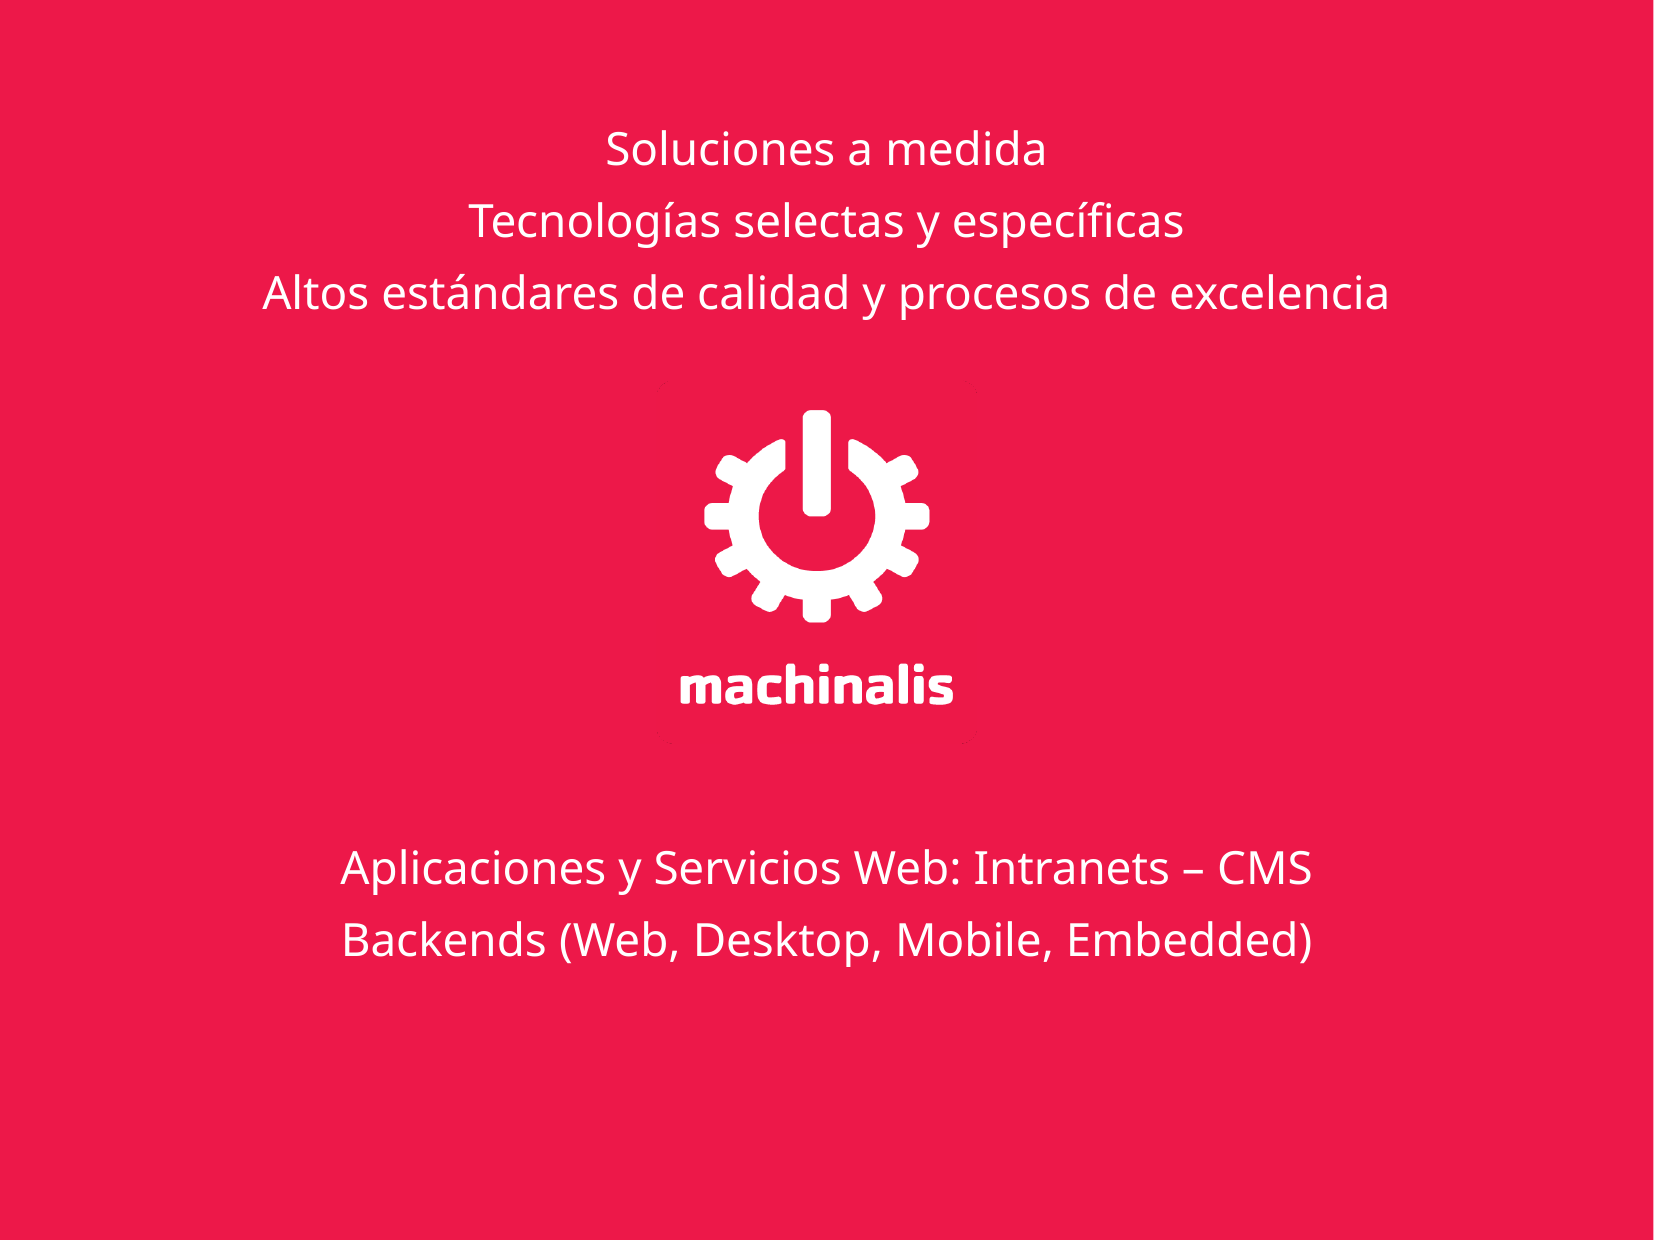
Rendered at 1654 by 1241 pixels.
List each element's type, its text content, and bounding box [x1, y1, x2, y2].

subtitle Soluciones a medida Tecnologías selectas y específicas Altos estándares de calidad y procesos de excelencia Aplicaciones y Servicios Web: Intranets – CMS Backends (Web, Desktop, Mobile, Embedded) [82, 0, 1571, 1198]
picture [656, 380, 977, 744]
